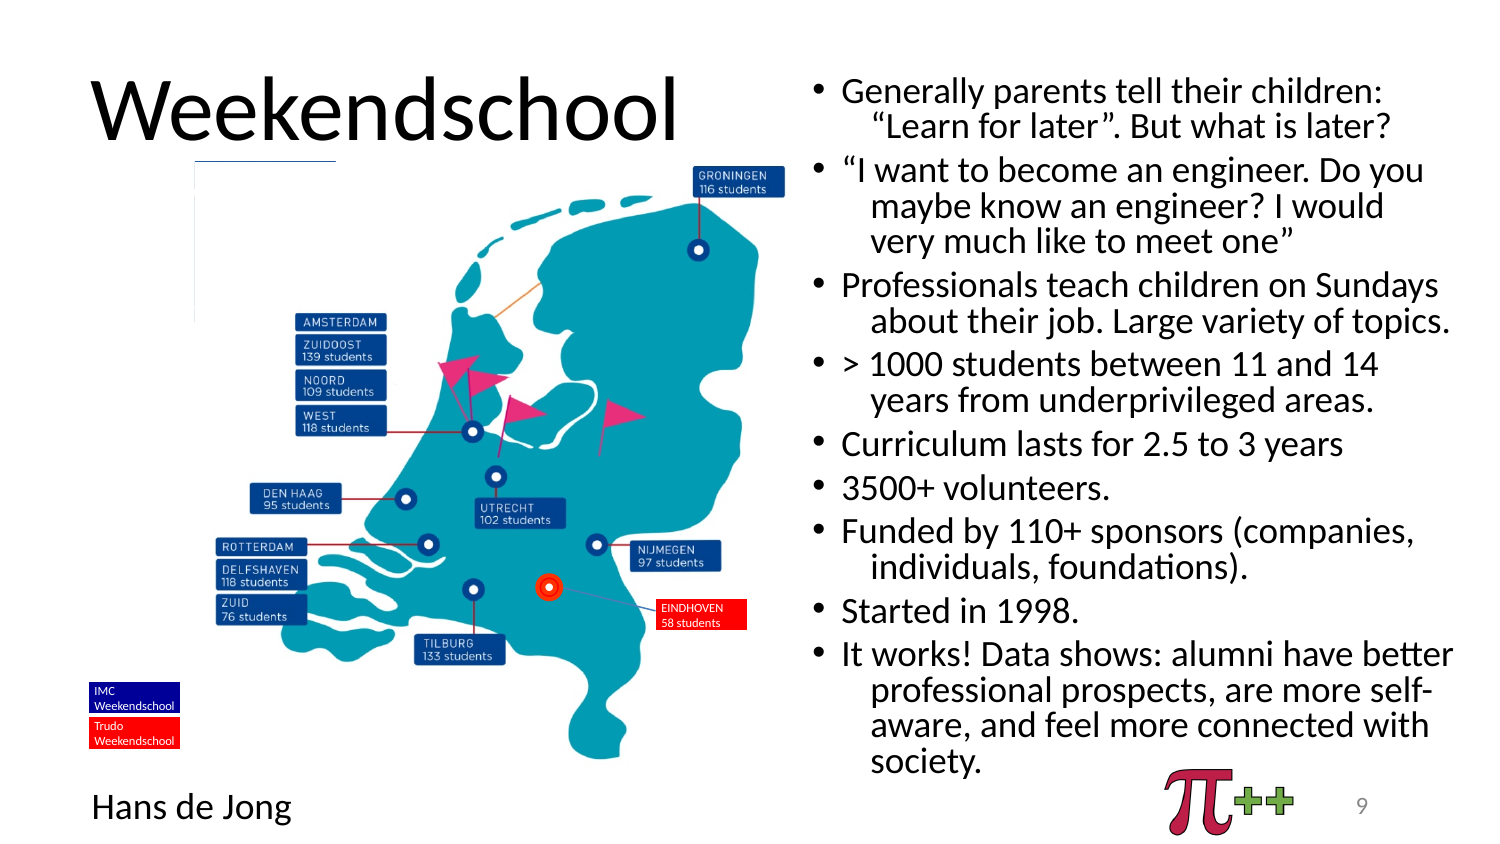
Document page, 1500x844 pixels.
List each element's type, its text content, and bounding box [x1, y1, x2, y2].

text_box EINDHOVEN 58 students [656, 599, 747, 630]
text_box [194, 161, 443, 411]
text_box 9 [1340, 782, 1426, 827]
list Generally parents tell their children: “Learn for later”. But what is later? “I want to become an engineer. Do you maybe know an engineer? I would very much like to meet one” Professionals teach children on Sundays about their job. Large variety of topics. > 1000 students between 11 and 14 years from underprivileged areas. Curriculum lasts for 2.5 to 3 years 3500+ volunteers. Funded by 110+ sponsors (companies, individuals, foundations). Started in 1998. It works! Data shows: alumni have better professional prospects, are more self-aware, and feel more connected with society. [797, 67, 1471, 824]
text_box [537, 575, 562, 600]
text_box Trudo Weekendschool [89, 717, 180, 749]
title Weekendschool [75, 33, 1426, 175]
text_box IMC Weekendschool [89, 682, 180, 713]
picture [194, 175, 797, 774]
